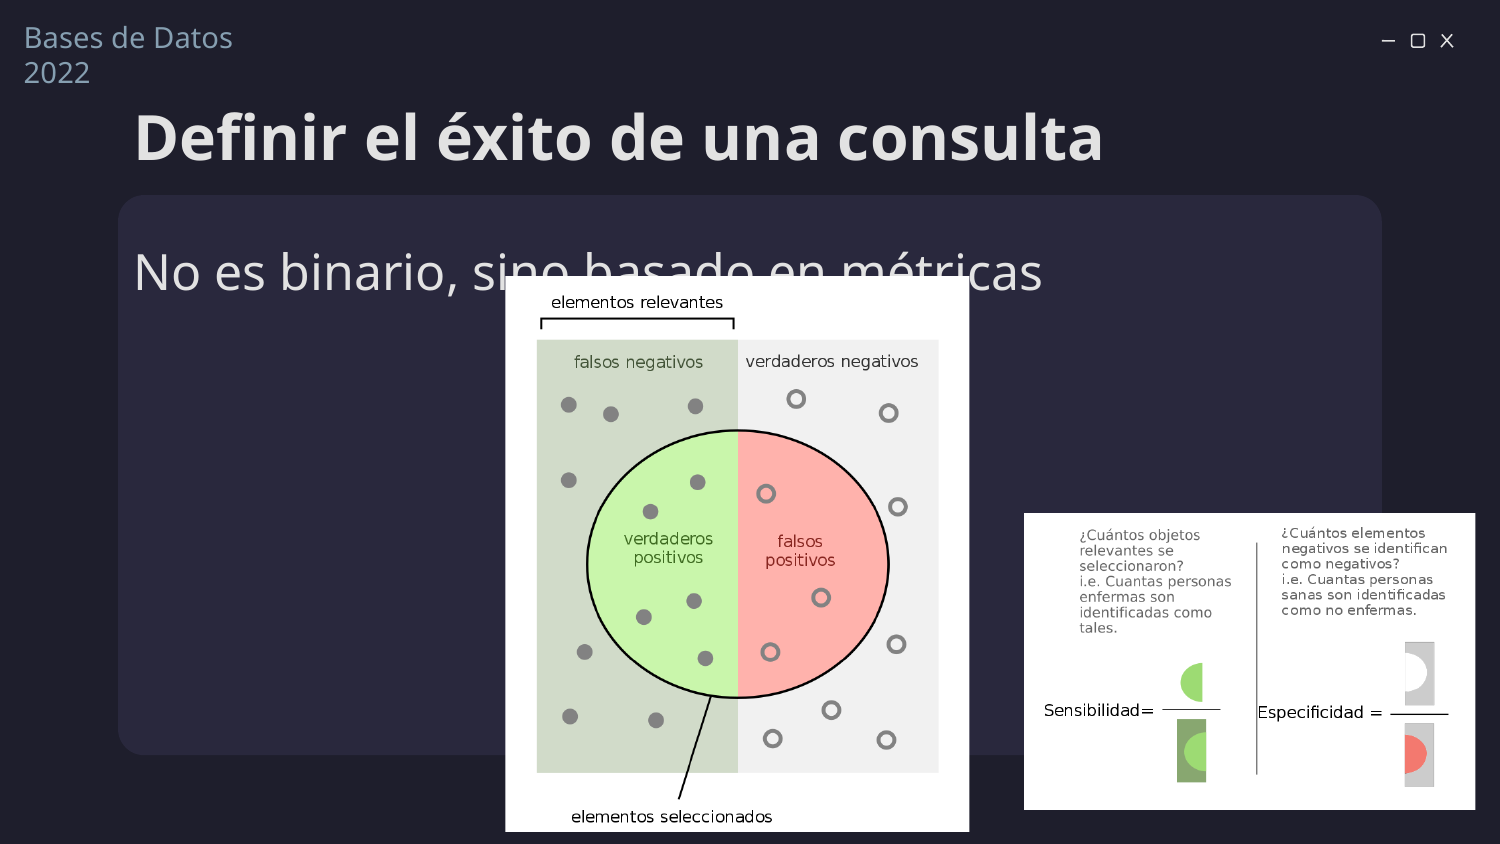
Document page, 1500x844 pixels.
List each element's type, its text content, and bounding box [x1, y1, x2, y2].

title Definir el éxito de una consulta [118, 88, 1382, 183]
list No es binario, sino basado en métricas [118, 195, 1382, 750]
picture [505, 276, 970, 832]
picture [1011, 513, 1476, 810]
